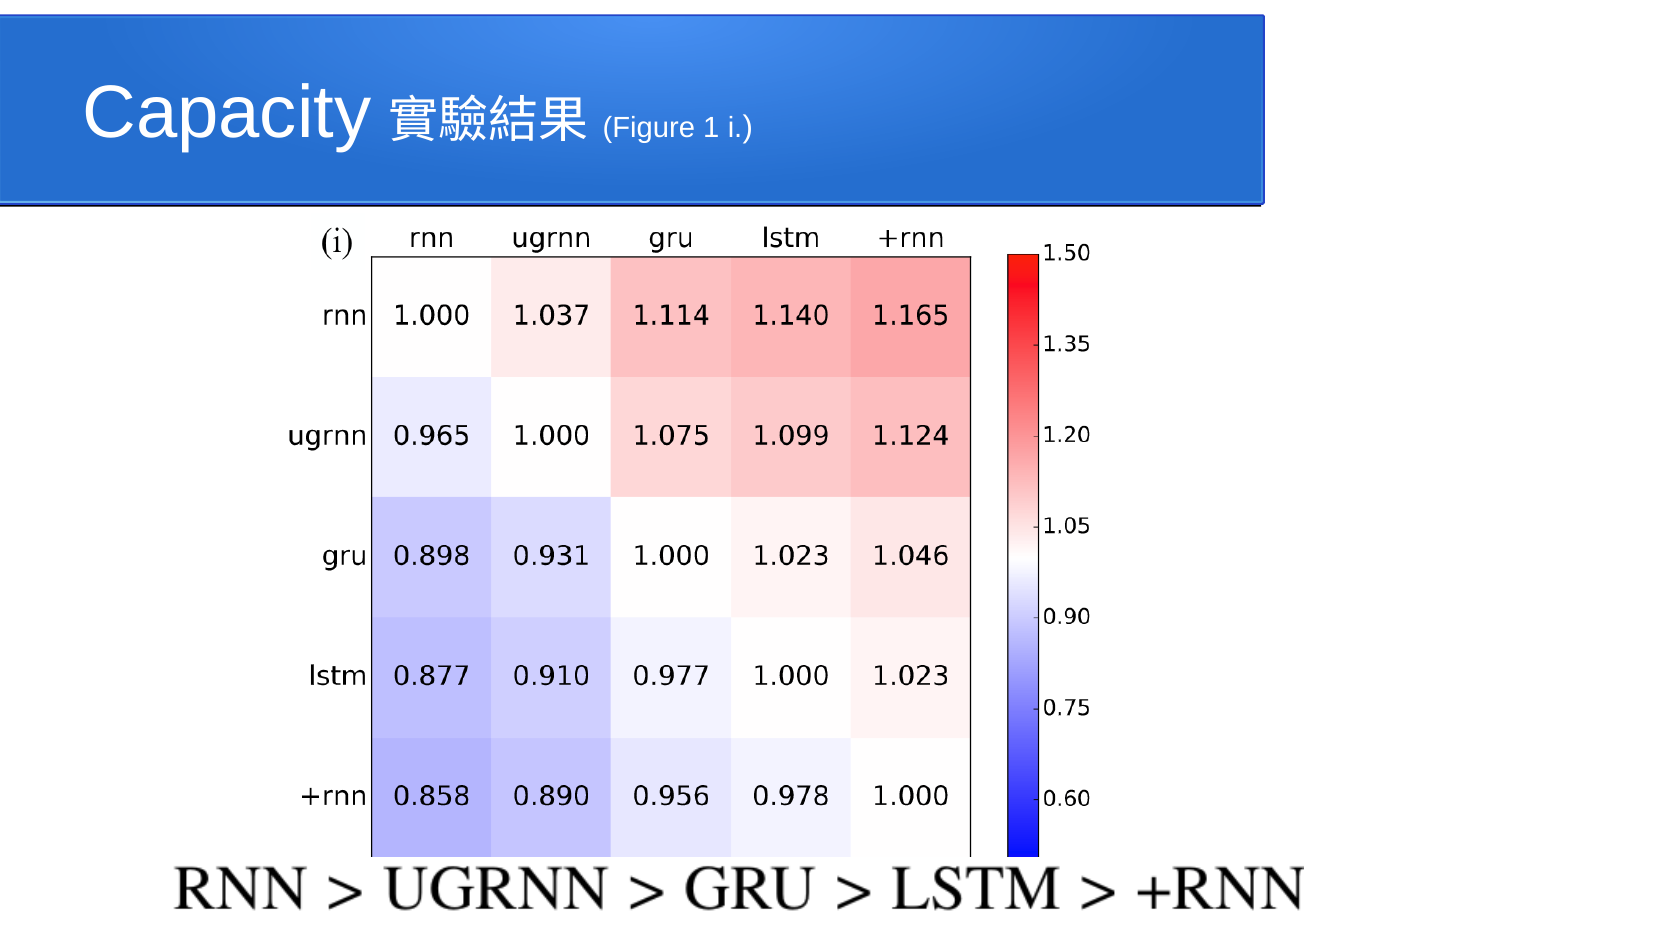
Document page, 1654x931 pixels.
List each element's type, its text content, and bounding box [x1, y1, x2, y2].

title Capacity實驗結果(Figure 1 i.) [82, 35, 1235, 189]
picture [171, 211, 1304, 928]
